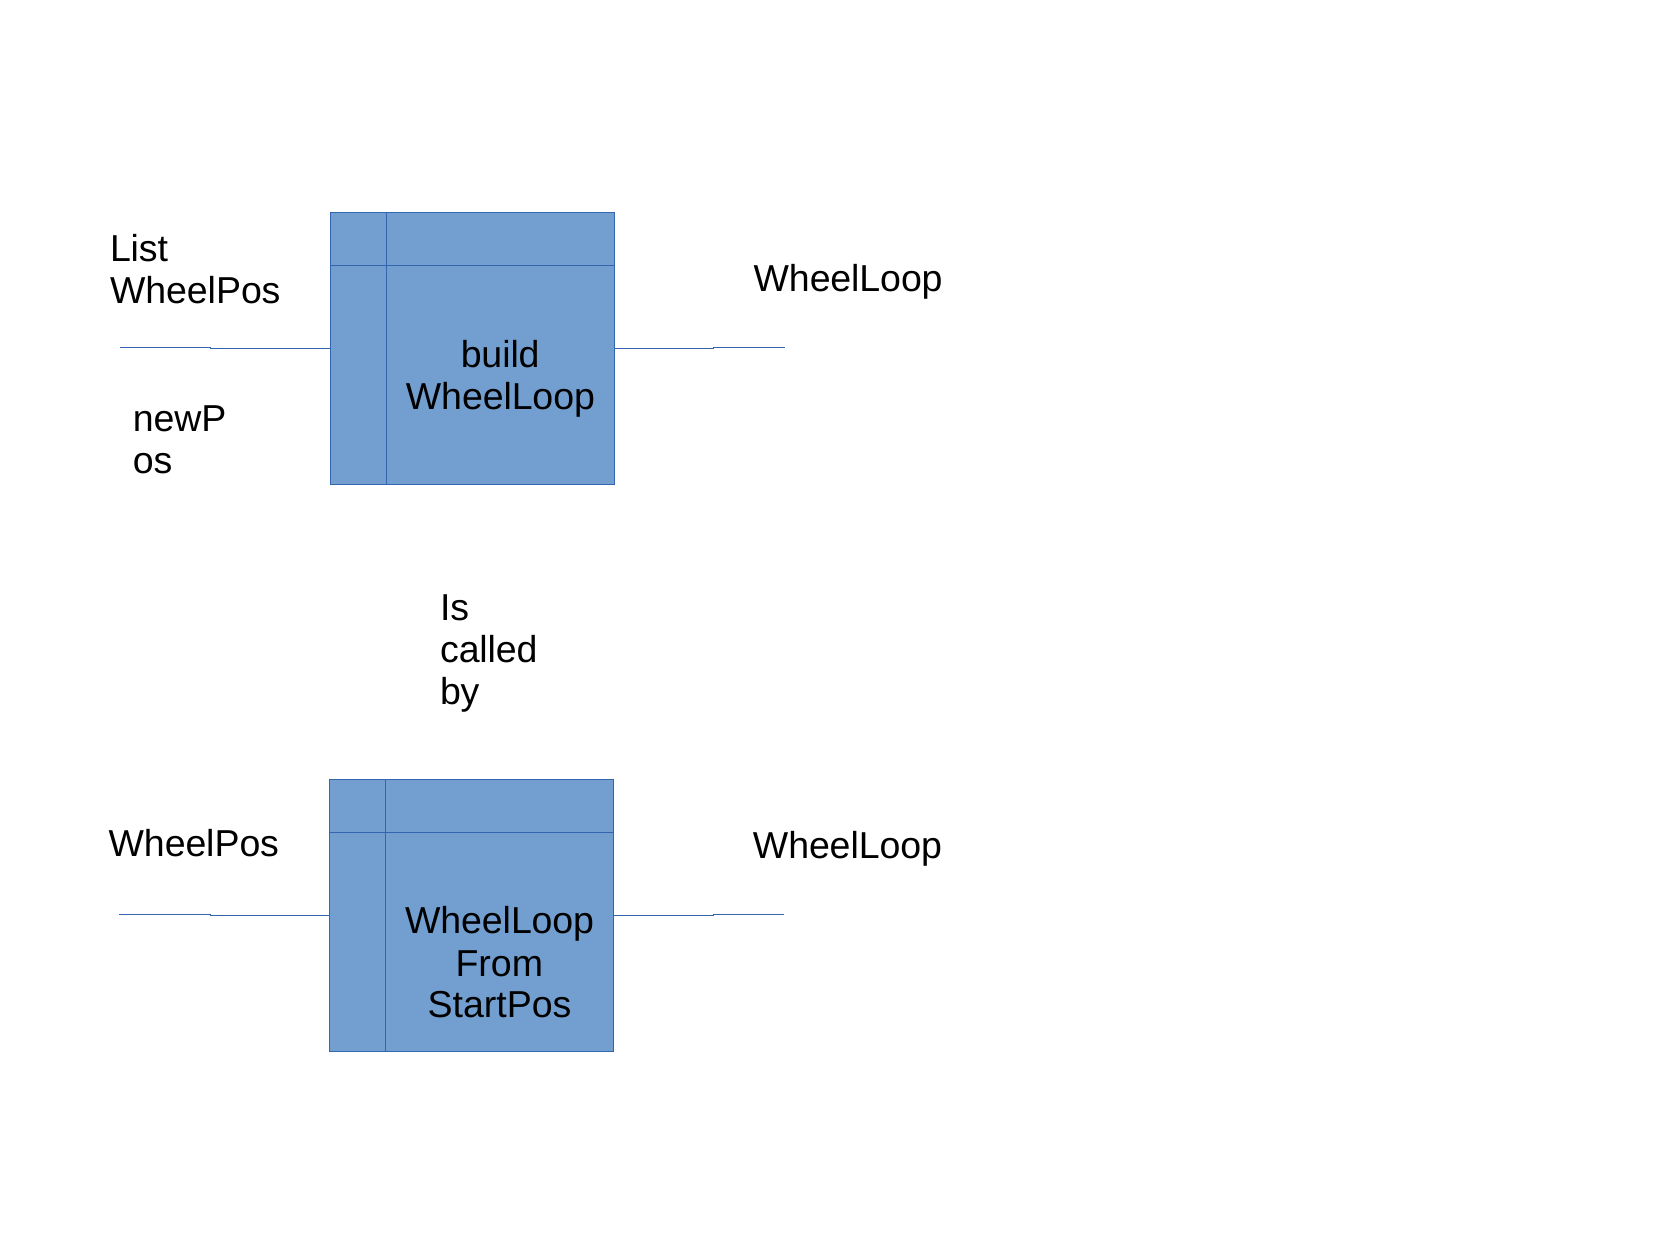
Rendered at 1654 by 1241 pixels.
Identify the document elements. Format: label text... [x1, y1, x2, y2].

text_box List WheelPos [95, 219, 296, 319]
text_box Is called by [425, 578, 579, 720]
text_box WheelLoop [738, 817, 957, 875]
text_box WheelPos [93, 814, 294, 872]
text_box WheelLoop From StartPos [329, 779, 614, 1052]
text_box WheelLoop [738, 250, 958, 308]
text_box newPos [118, 389, 260, 489]
text_box build WheelLoop [330, 212, 615, 485]
